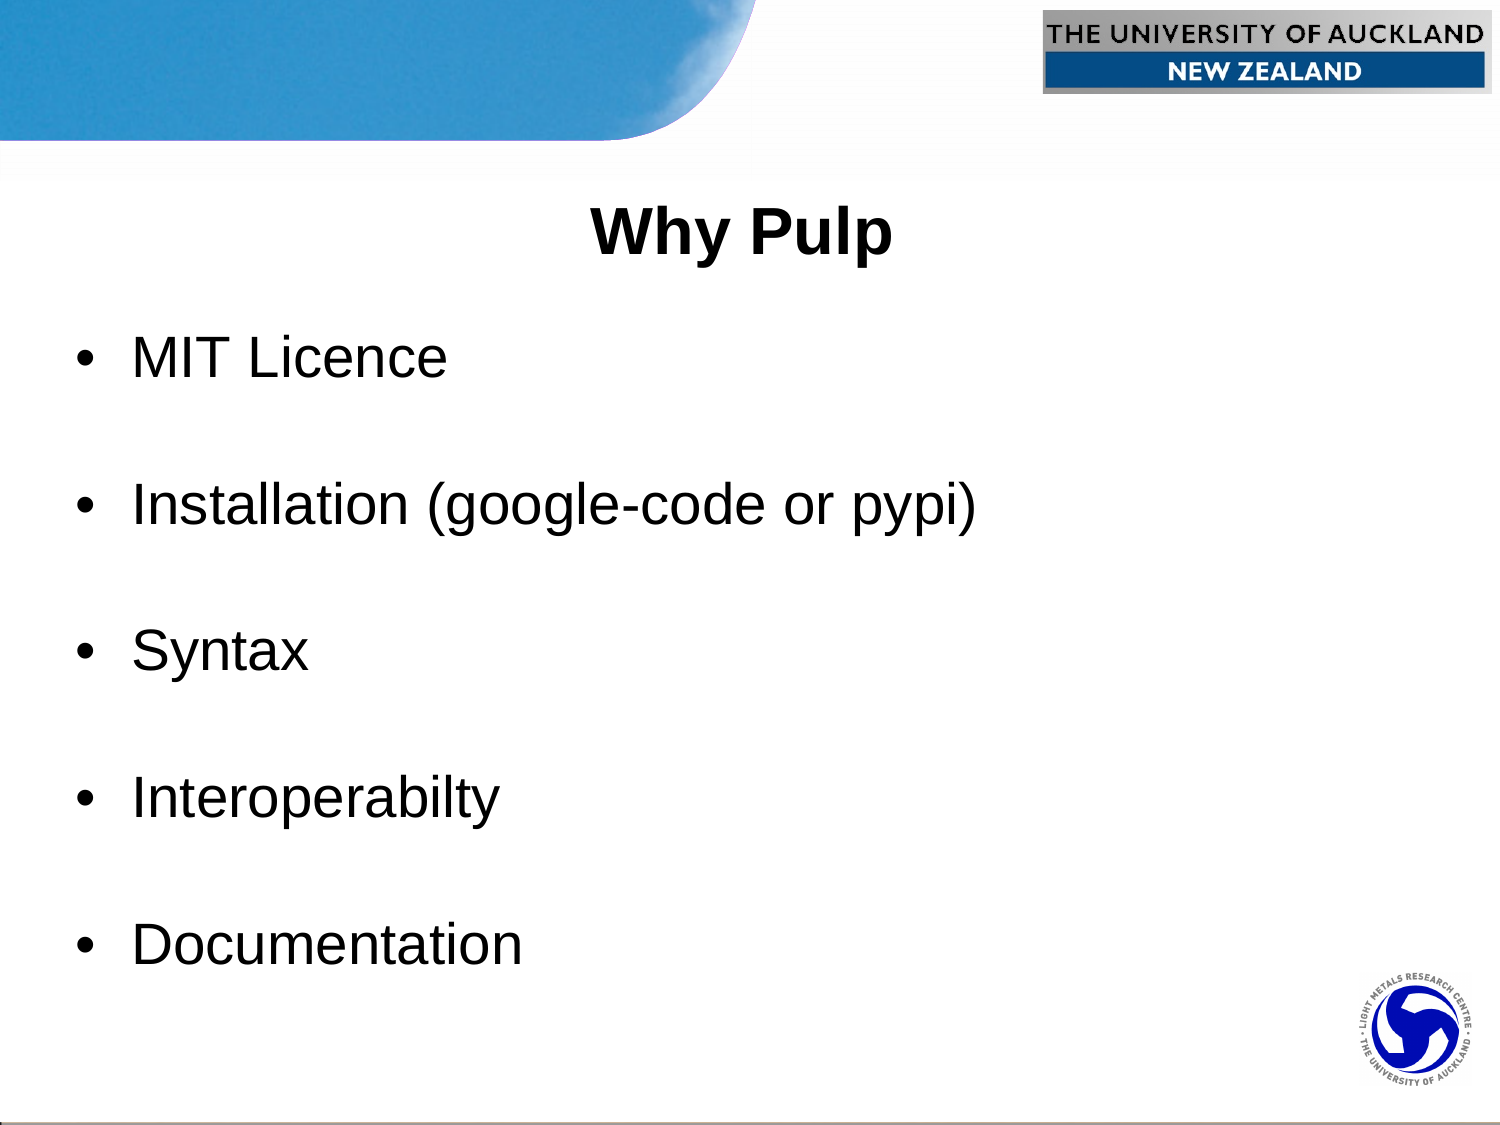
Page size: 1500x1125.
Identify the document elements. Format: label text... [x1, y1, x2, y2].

picture [0, 0, 1500, 181]
list MIT Licence Installation (google-code or pypi) Syntax Interoperabilty Documentation [75, 324, 1426, 1059]
picture [1359, 972, 1472, 1086]
title Why Pulp [67, 174, 1418, 288]
